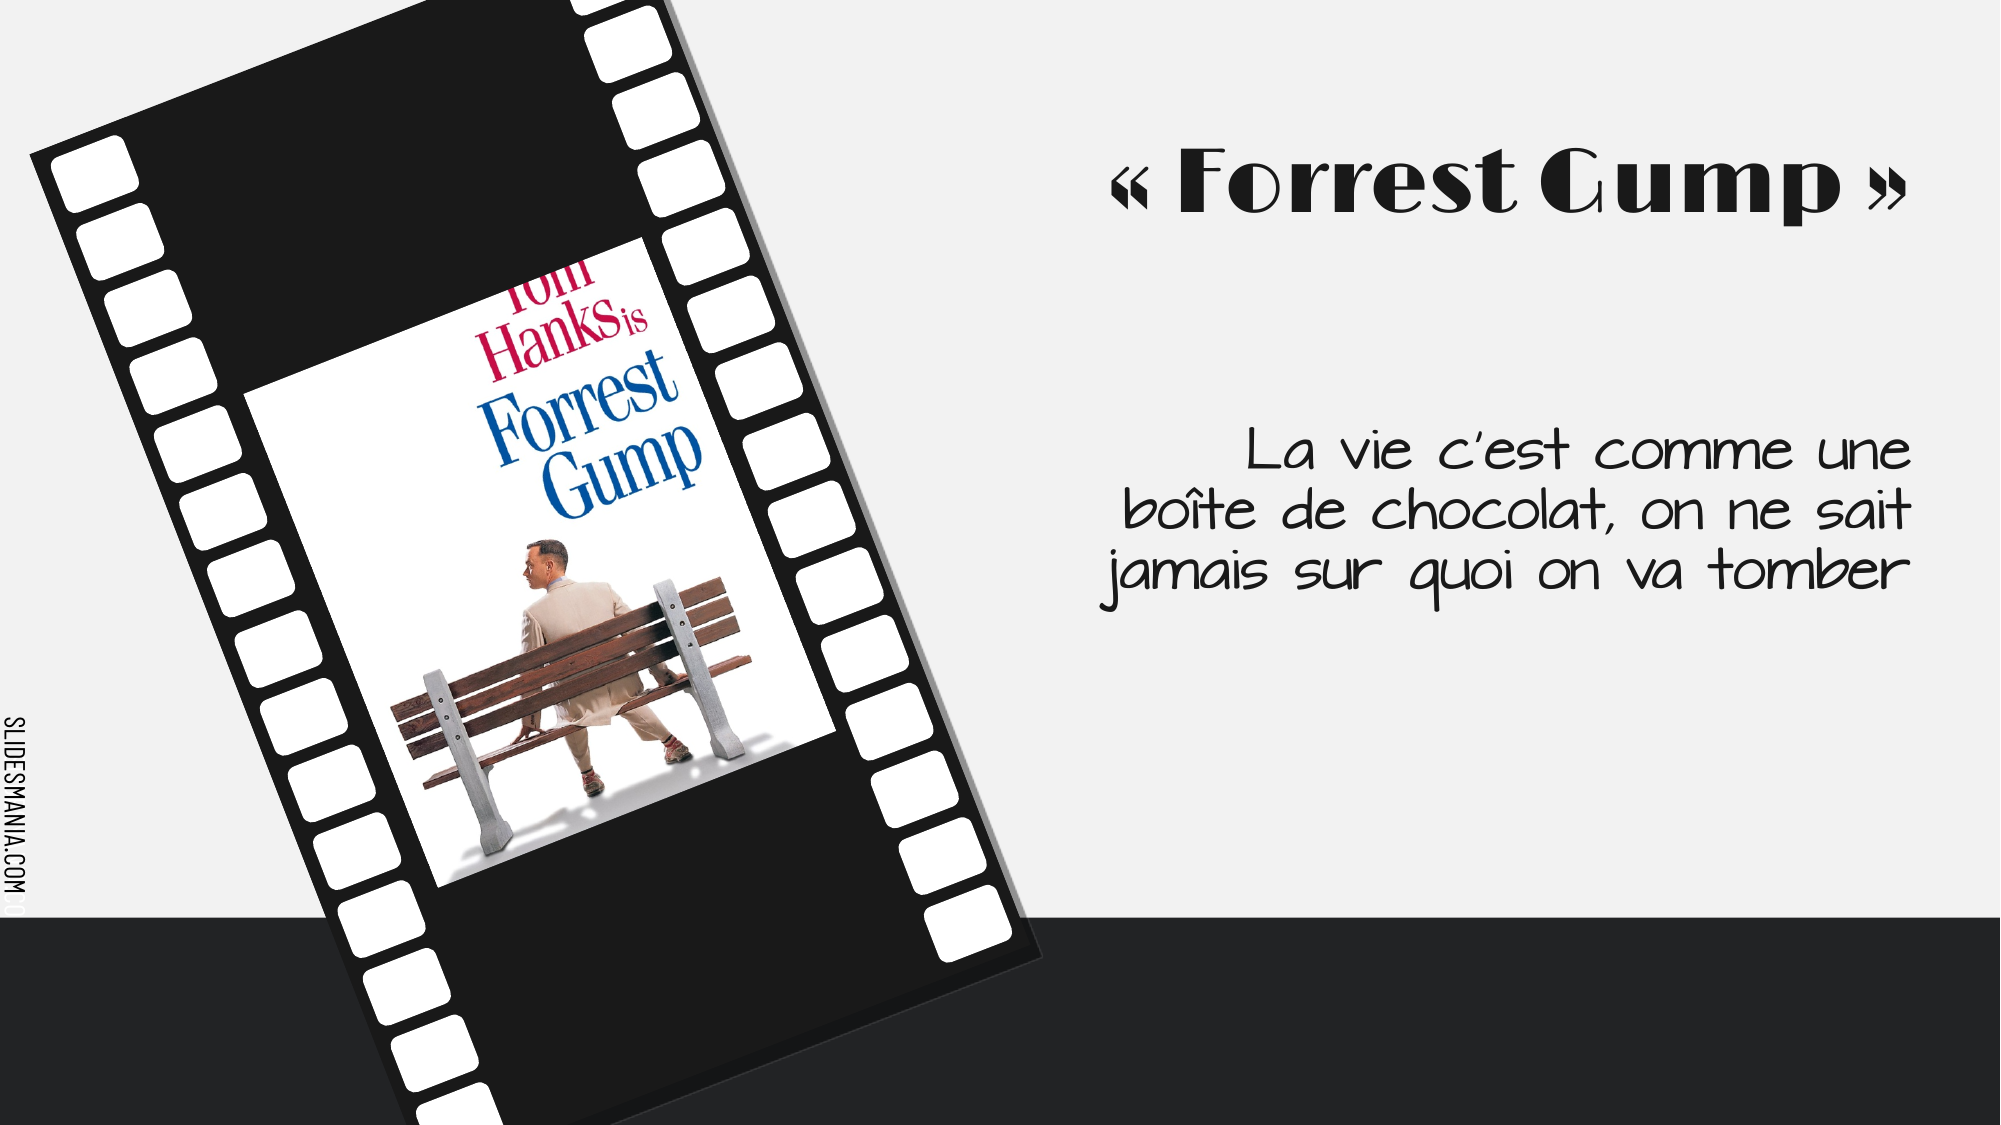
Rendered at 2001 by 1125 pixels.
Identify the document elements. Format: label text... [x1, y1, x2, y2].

text_box La vie c’est comme une boîte de chocolat, on ne sait jamais sur quoi on va tomber [1085, 411, 1927, 791]
picture [243, 237, 837, 888]
text_box « Forrest Gump » [901, 113, 1927, 240]
